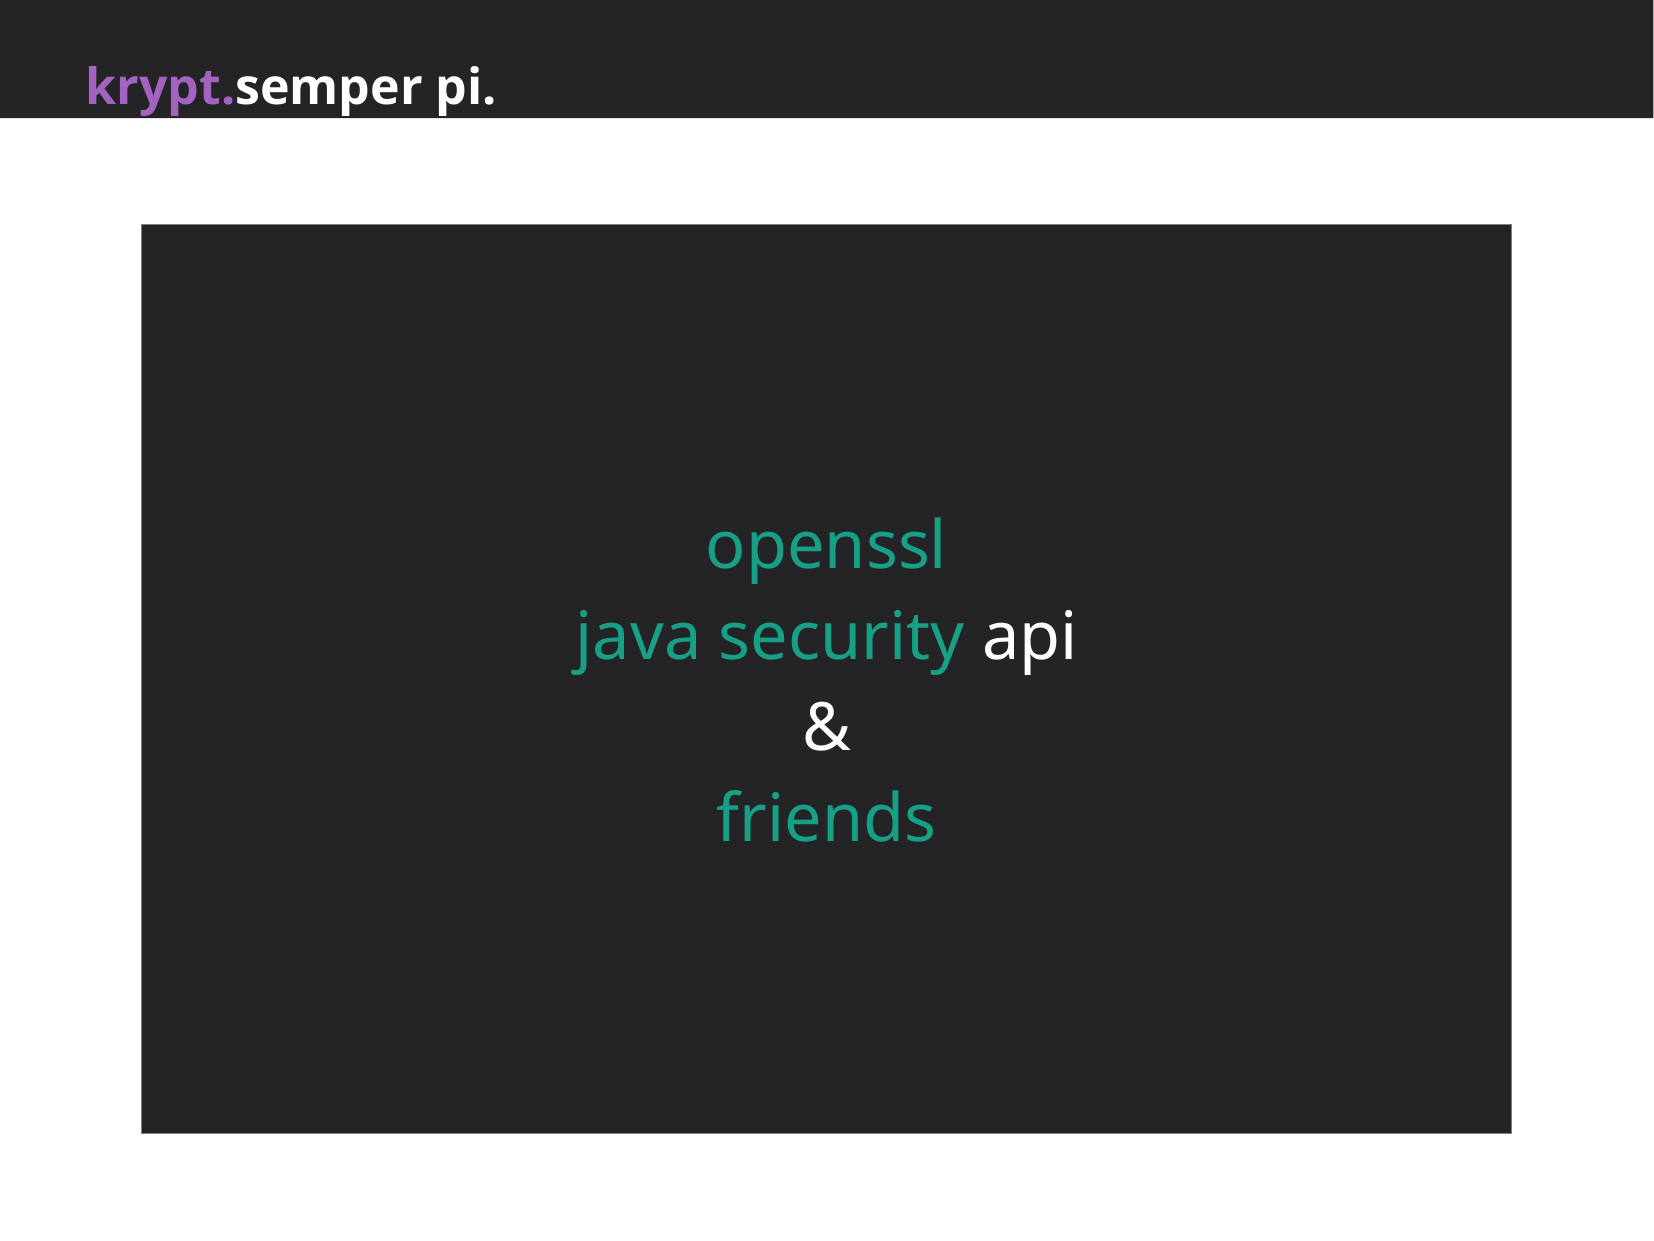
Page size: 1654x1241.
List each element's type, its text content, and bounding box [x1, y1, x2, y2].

text_box openssl java security api & friends [141, 224, 1512, 1134]
text_box [0, 0, 1654, 119]
text_box krypt.semper pi. [70, 43, 544, 119]
text_box [165, 531, 1441, 1087]
